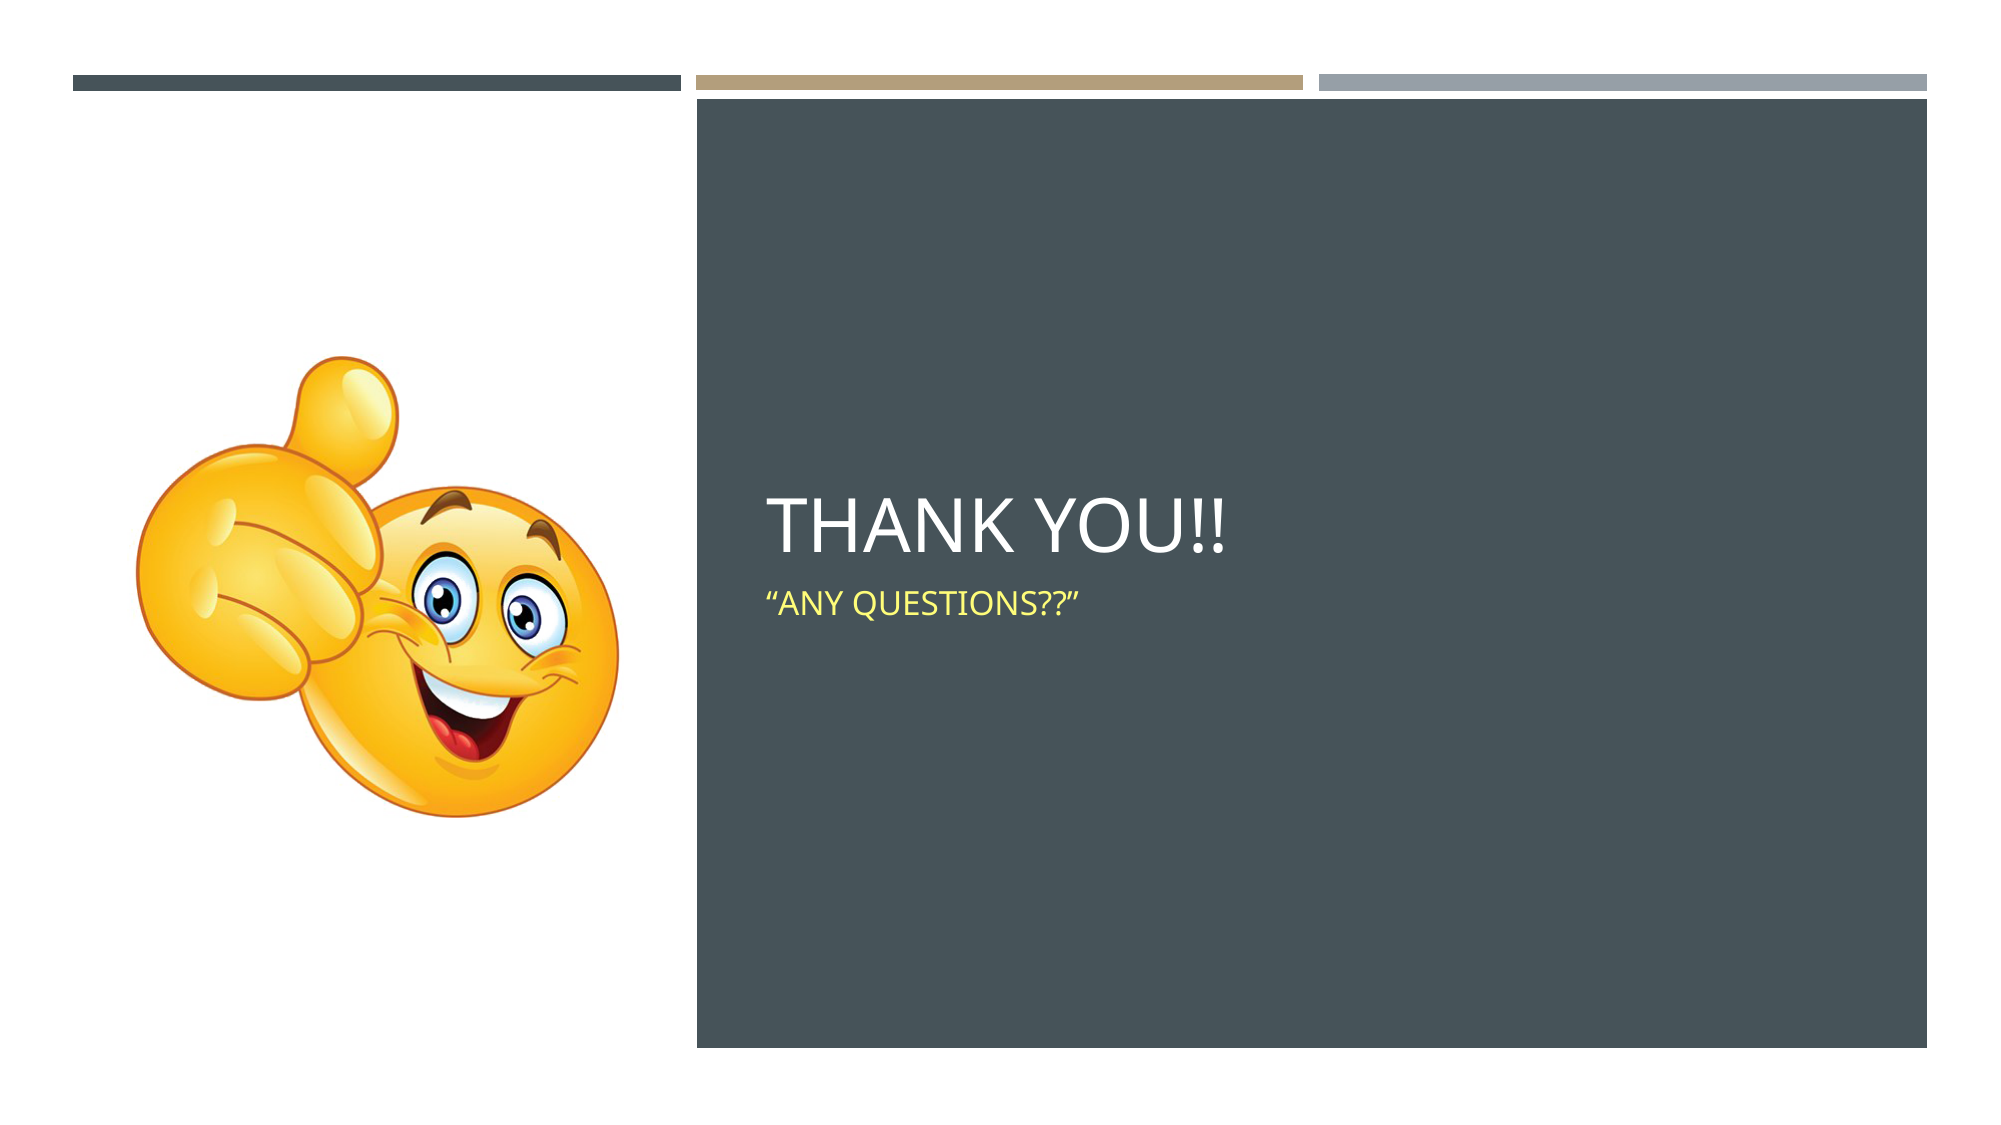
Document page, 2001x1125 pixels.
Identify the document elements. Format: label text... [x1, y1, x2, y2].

title Thank You!! [751, 232, 1867, 574]
picture [127, 336, 628, 838]
subtitle “Any Questions??” [751, 574, 1867, 860]
text_box [0, 0, 2000, 1125]
